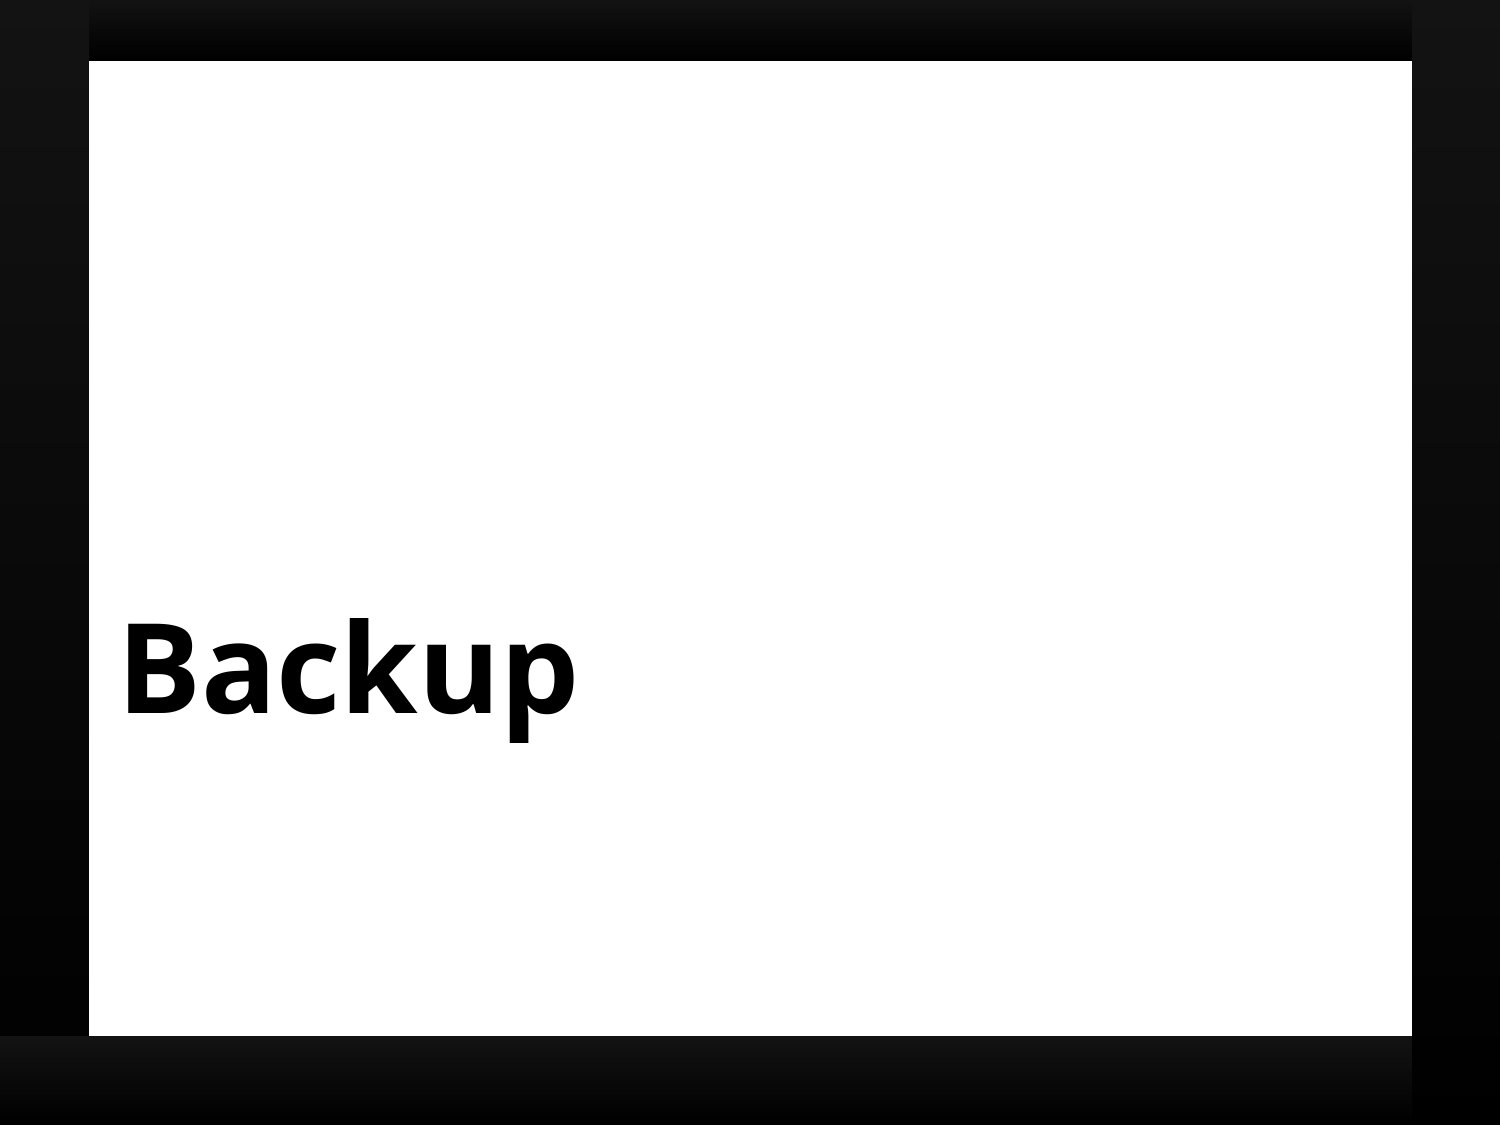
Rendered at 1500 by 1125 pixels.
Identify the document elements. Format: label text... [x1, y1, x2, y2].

title Backup [102, 280, 1397, 749]
